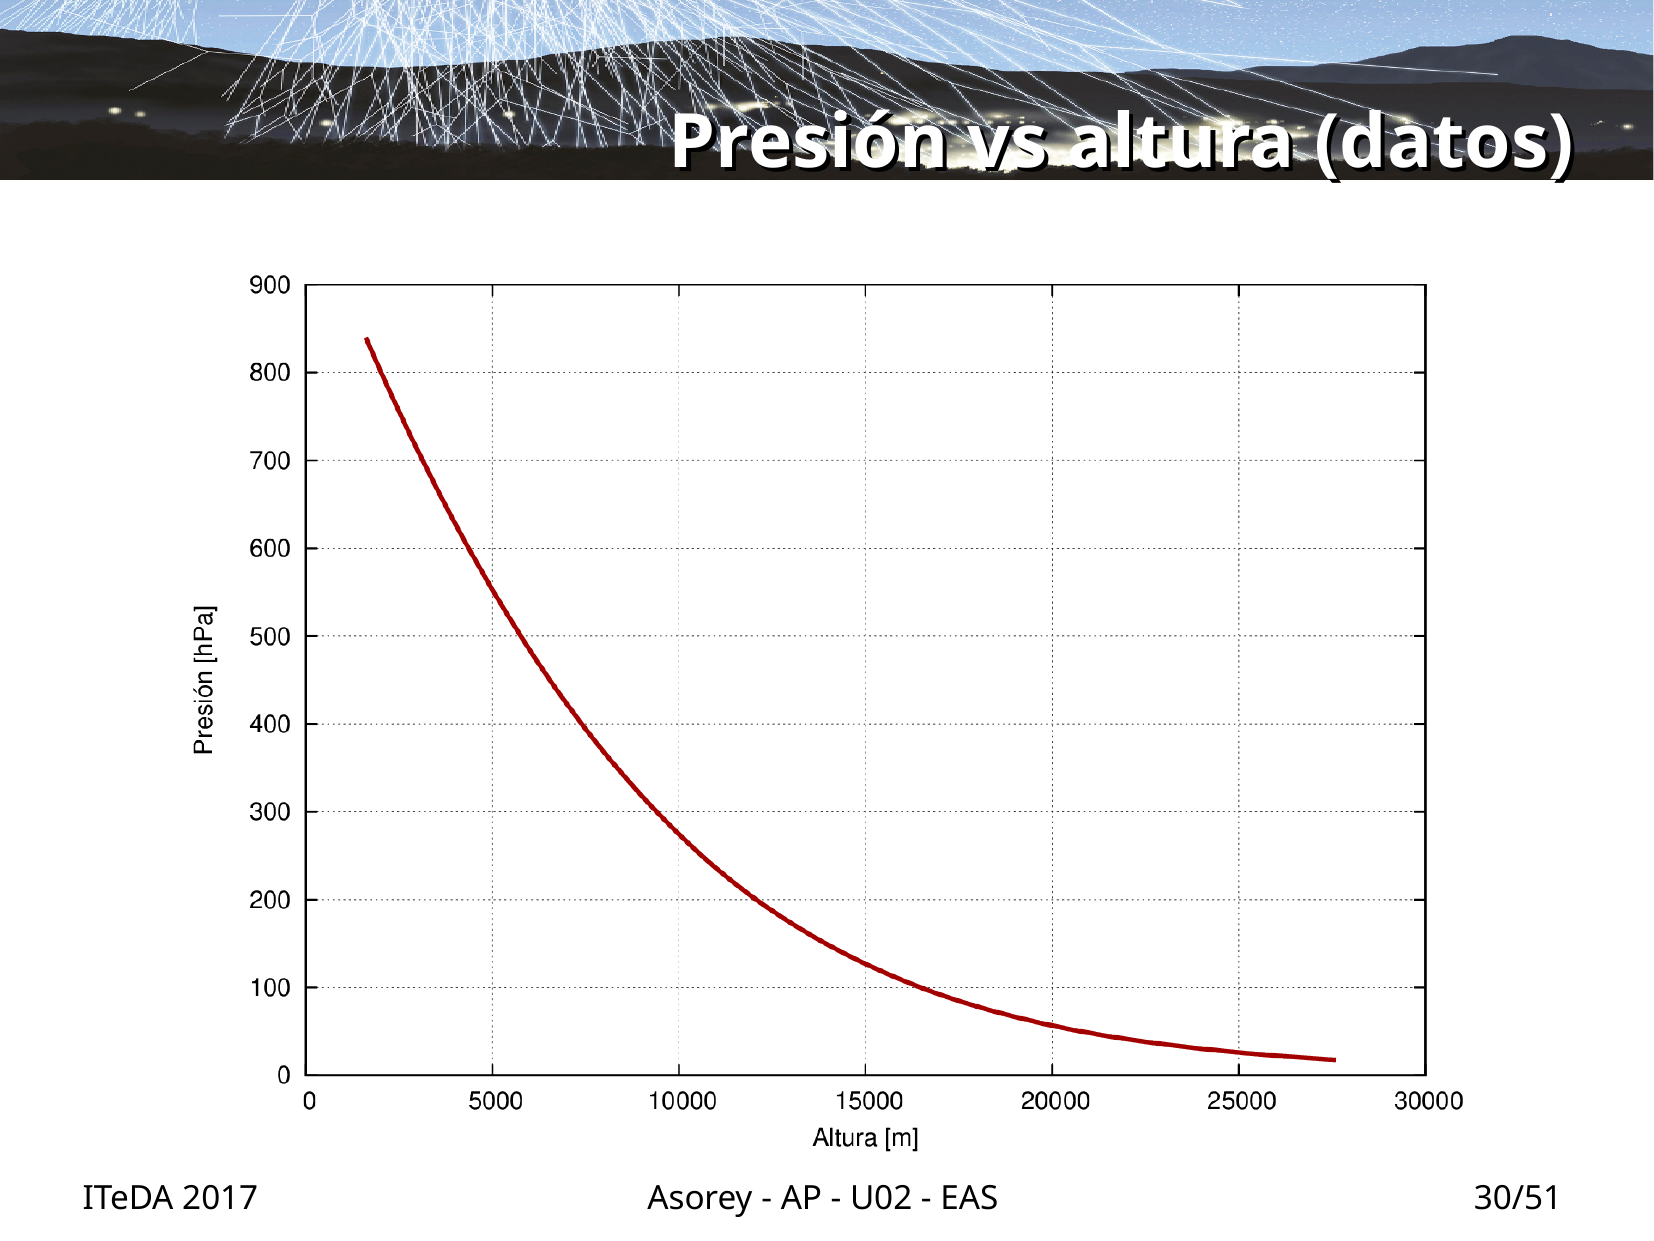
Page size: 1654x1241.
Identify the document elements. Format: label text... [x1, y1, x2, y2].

picture [0, 0, 1654, 180]
picture [183, 254, 1470, 1155]
title Presión vs altura (datos) [86, 49, 1575, 226]
